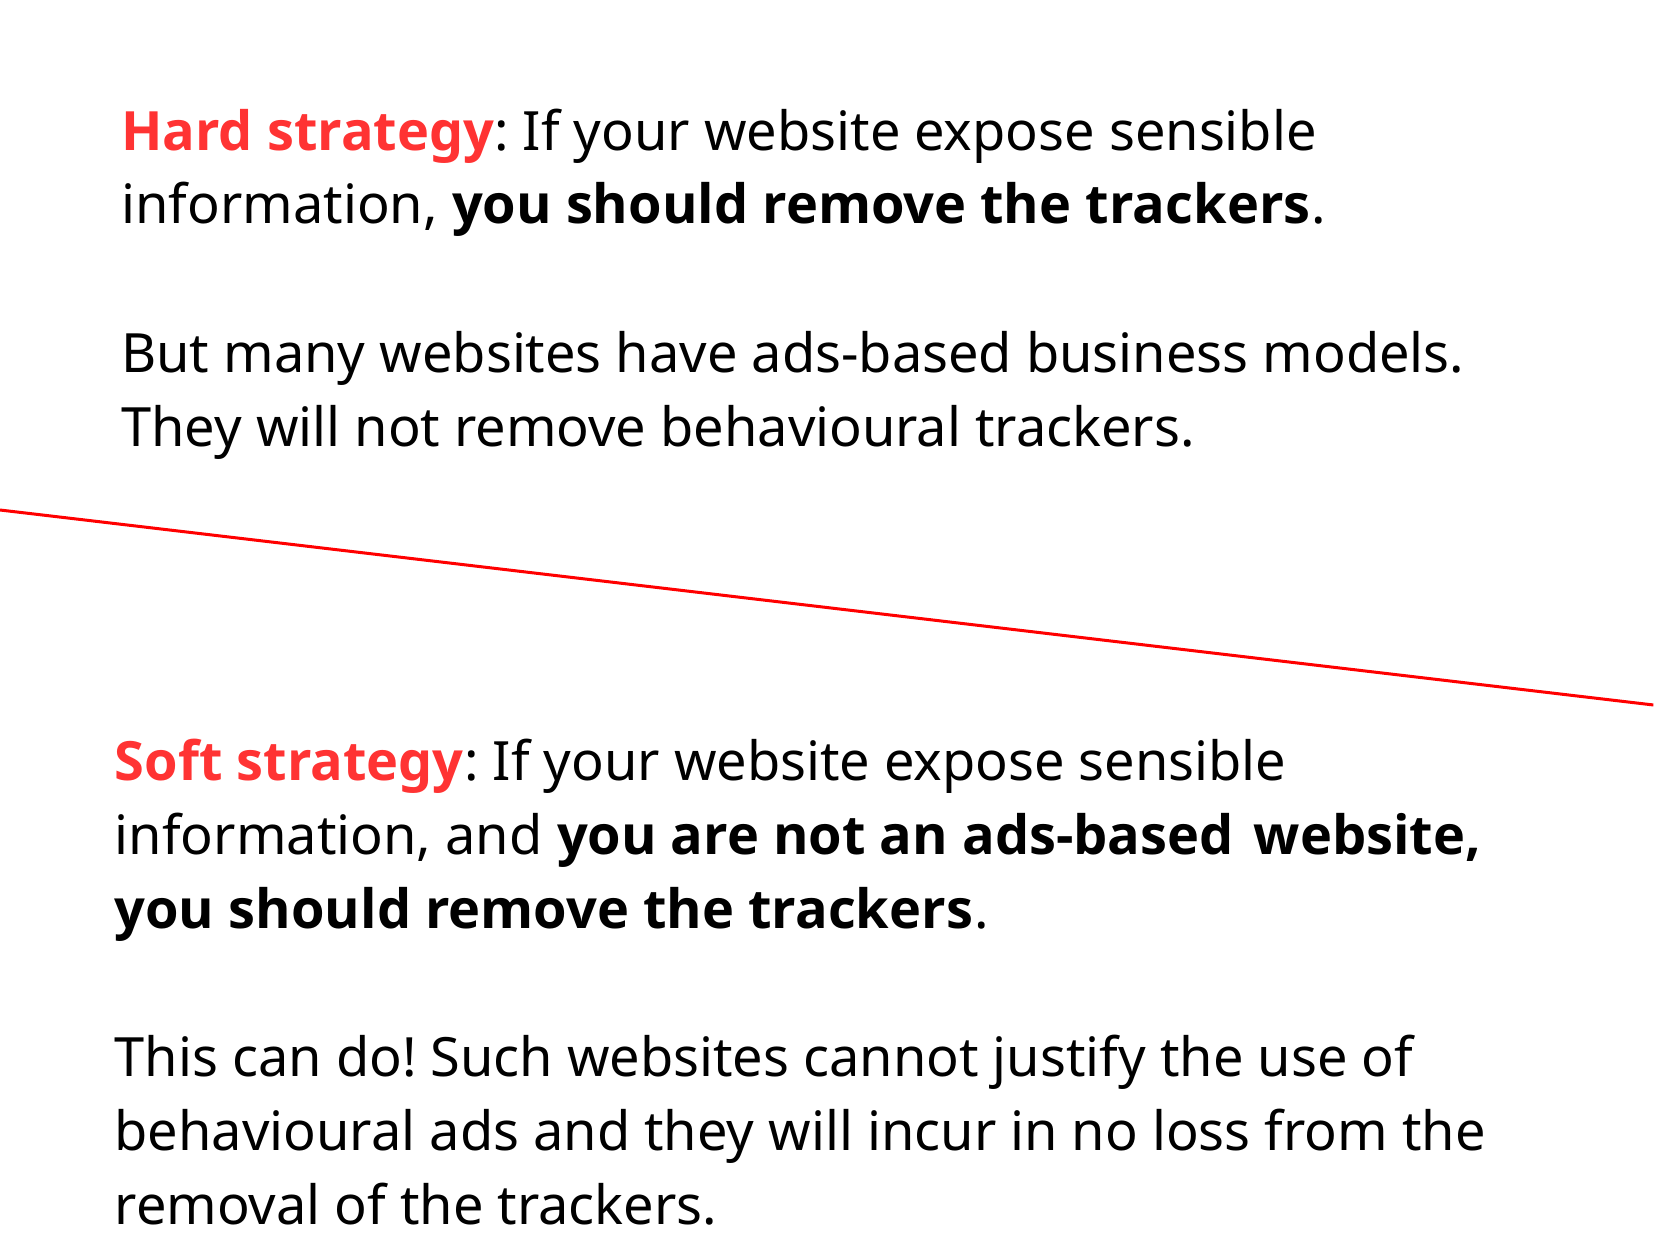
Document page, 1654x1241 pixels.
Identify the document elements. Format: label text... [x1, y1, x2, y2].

text_box Soft strategy: If your website expose sensible information, and you are not an ads-based website, you should remove the trackers. This can do! Such websites cannot justify the use of behavioural ads and they will incur in no loss from the removal of the trackers. [98, 713, 1569, 1110]
text_box Hard strategy: If your website expose sensible information, you should remove the trackers. But many websites have ads-based business models. They will not remove behavioural trackers. [105, 83, 1576, 458]
